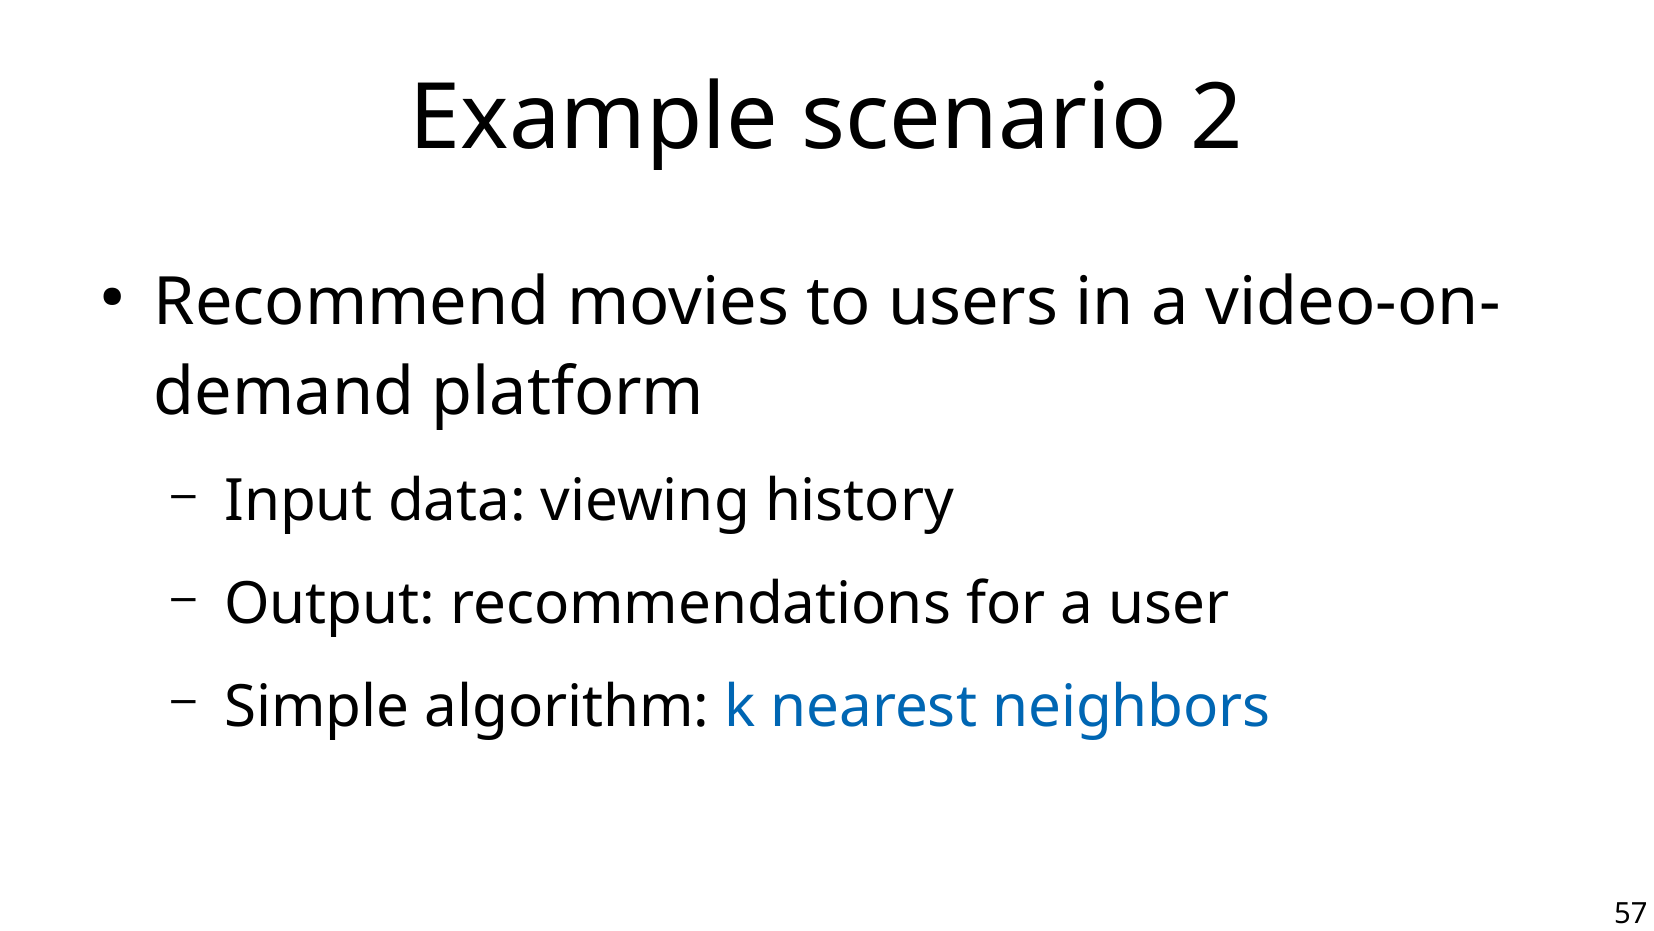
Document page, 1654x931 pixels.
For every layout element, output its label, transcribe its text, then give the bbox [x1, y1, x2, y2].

title Example scenario 2 [82, 1, 1571, 226]
list Recommend movies to users in a video-on-demand platform Input data: viewing history Output: recommendations for a user Simple algorithm: k nearest neighbors [82, 253, 1571, 793]
